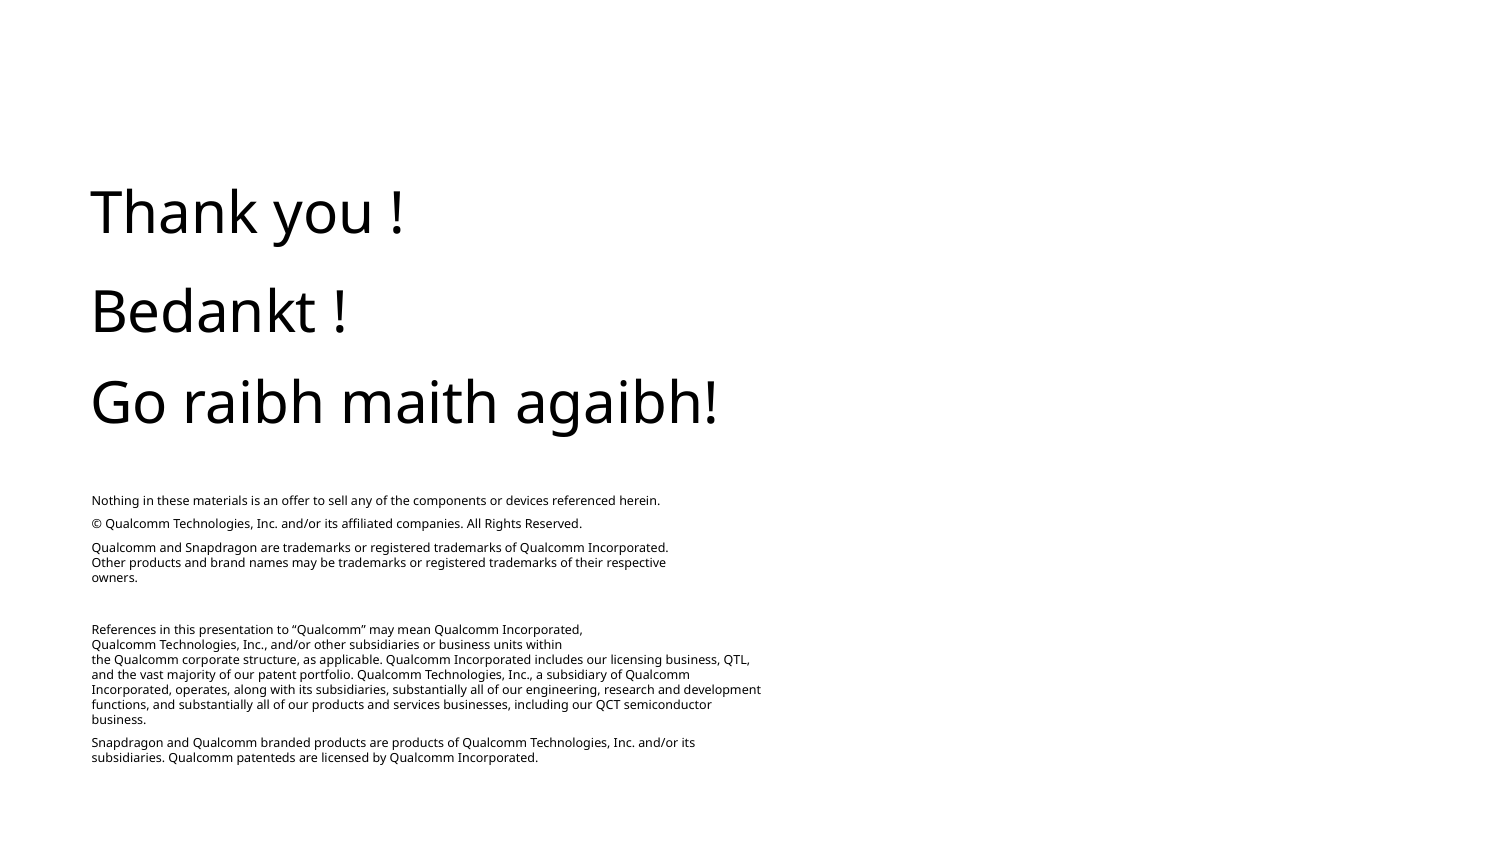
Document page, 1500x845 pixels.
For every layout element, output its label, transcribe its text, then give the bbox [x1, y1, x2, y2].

text_box References in this presentation to “Qualcomm” may mean Qualcomm Incorporated, Qualcomm Technologies, Inc., and/or other subsidiaries or business units within the Qualcomm corporate structure, as applicable. Qualcomm Incorporated includes our licensing business, QTL, and the vast majority of our patent portfolio. Qualcomm Technologies, Inc., a subsidiary of Qualcomm Incorporated, operates, along with its subsidiaries, substantially all of our engineering, research and development functions, and substantially all of our products and services businesses, including our QCT semiconductor business. Snapdragon and Qualcomm branded products are products of Qualcomm Technologies, Inc. and/or its subsidiaries. Qualcomm patenteds are licensed by Qualcomm Incorporated. [91, 621, 764, 789]
list Thank you ! Bedankt ! Go raibh maith agaibh! [0, 151, 1398, 472]
text_box Nothing in these materials is an offer to sell any of the components or devices referenced herein. © Qualcomm Technologies, Inc. and/or its affiliated companies. All Rights Reserved. Qualcomm and Snapdragon are trademarks or registered trademarks of Qualcomm Incorporated. Other products and brand names may be trademarks or registered trademarks of their respective owners. [91, 492, 672, 608]
